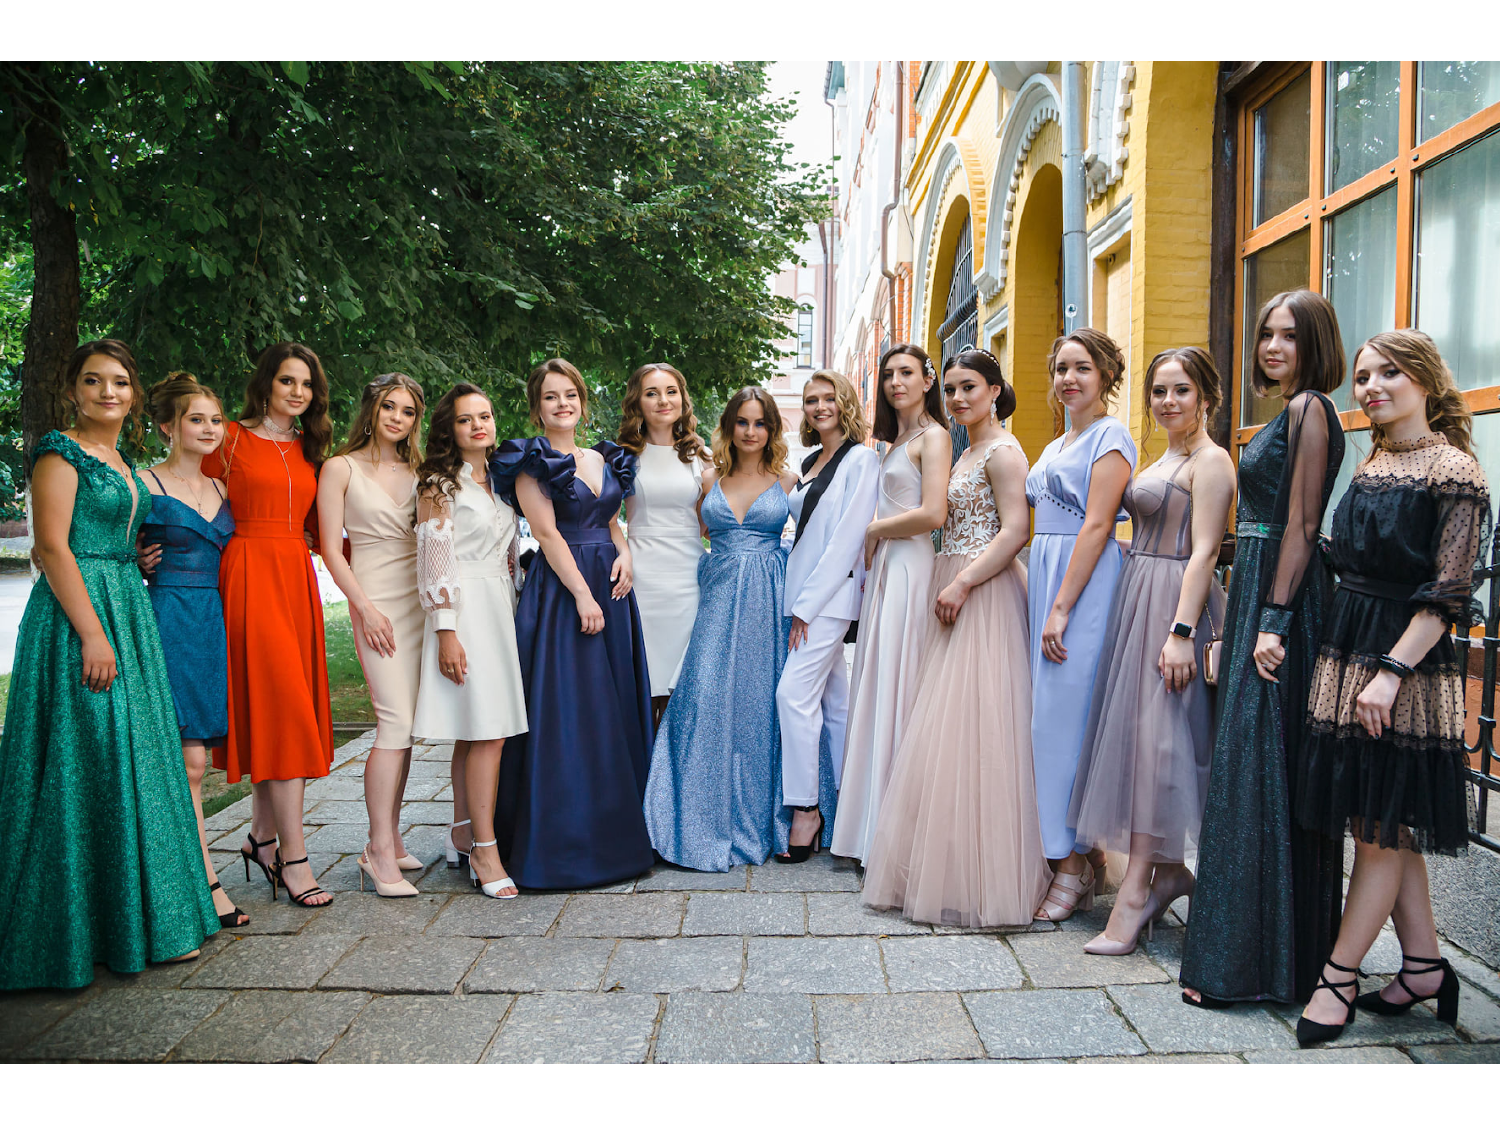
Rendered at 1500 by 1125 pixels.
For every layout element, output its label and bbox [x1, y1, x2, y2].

picture [0, 61, 1500, 1064]
